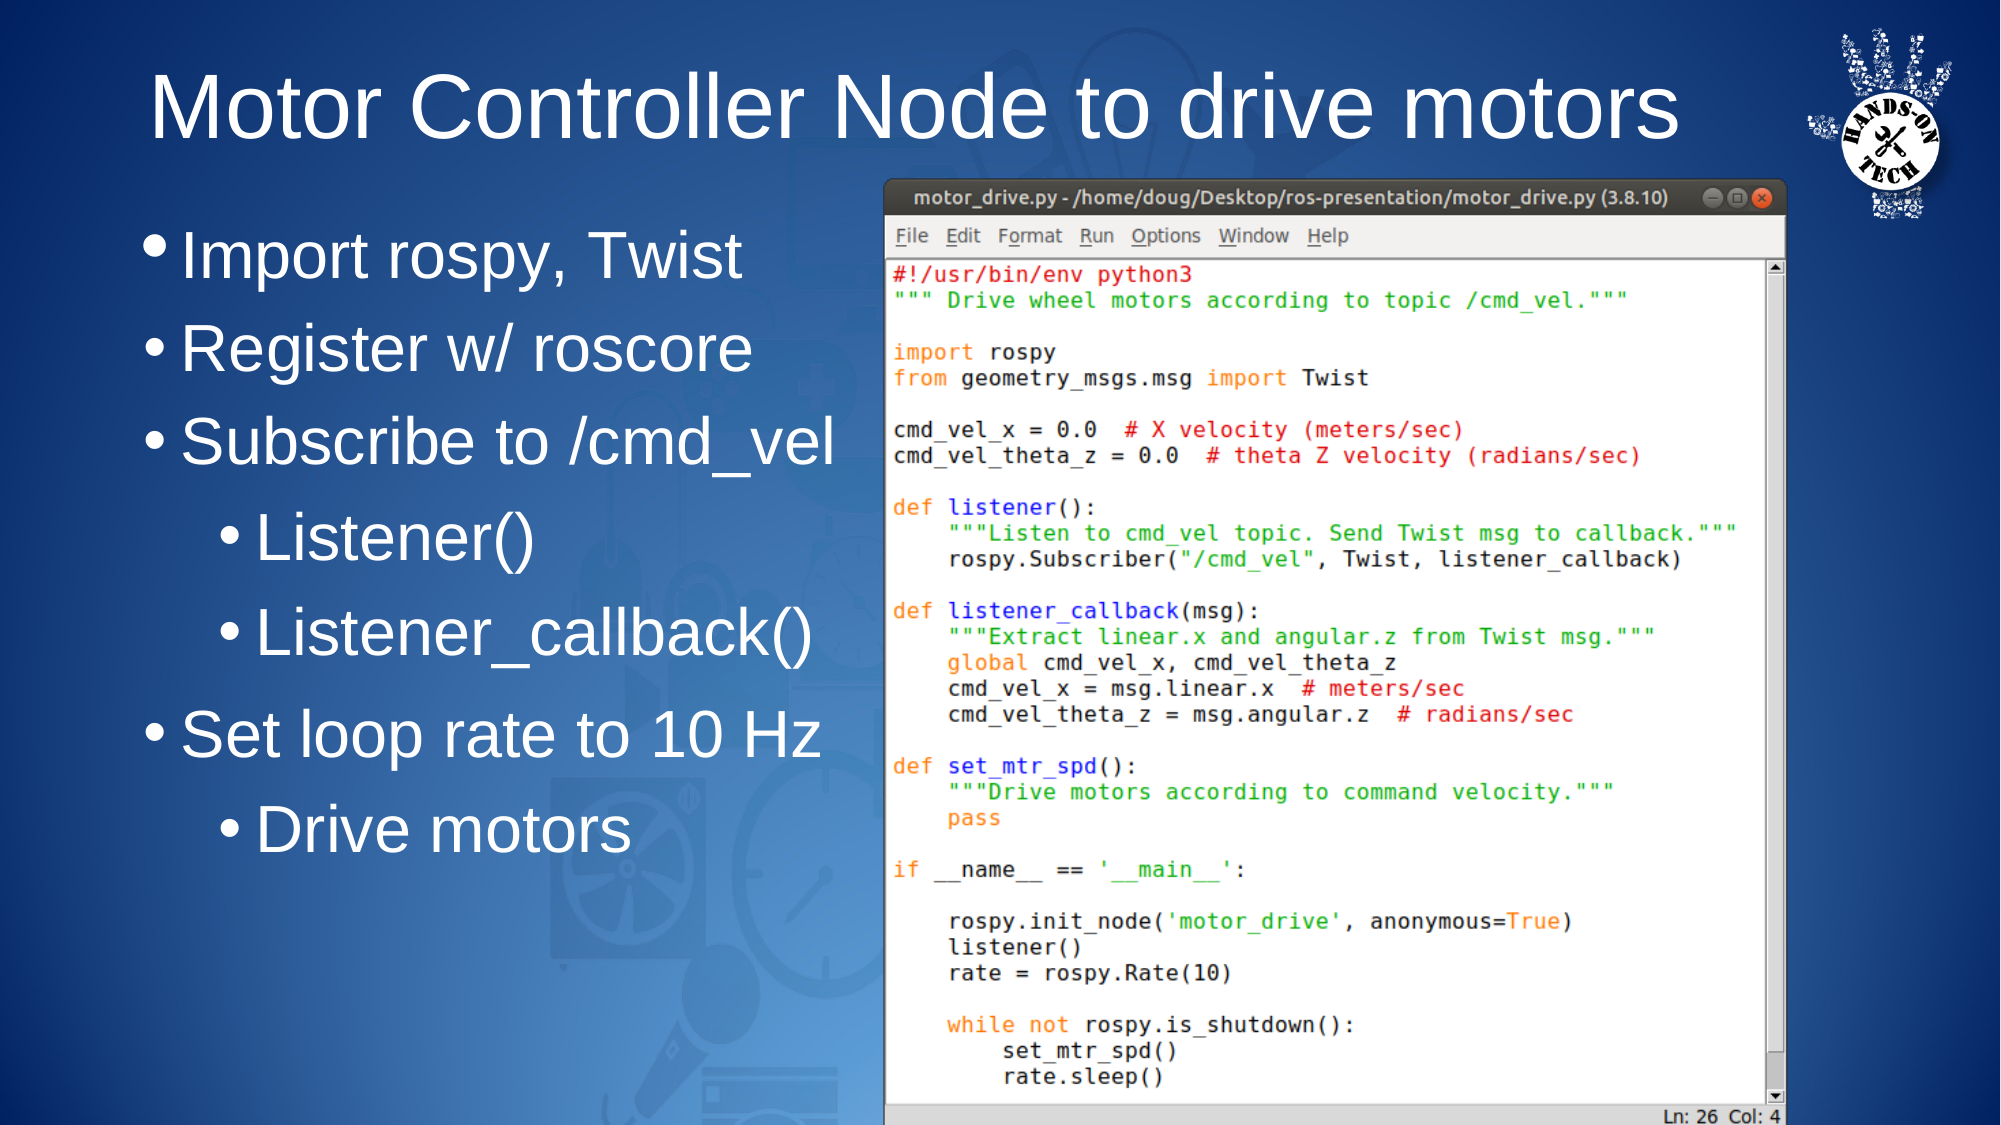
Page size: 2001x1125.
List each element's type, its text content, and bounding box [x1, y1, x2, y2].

text_box Import rospy, Twist Register w/ roscore Subscribe to /cmd_vel Listener() Listener_callback() Set loop rate to 10 Hz Drive motors [128, 213, 1029, 1062]
picture [0, 0, 2001, 1125]
text_box Motor Controller Node to drive motors [5, 0, 1828, 218]
